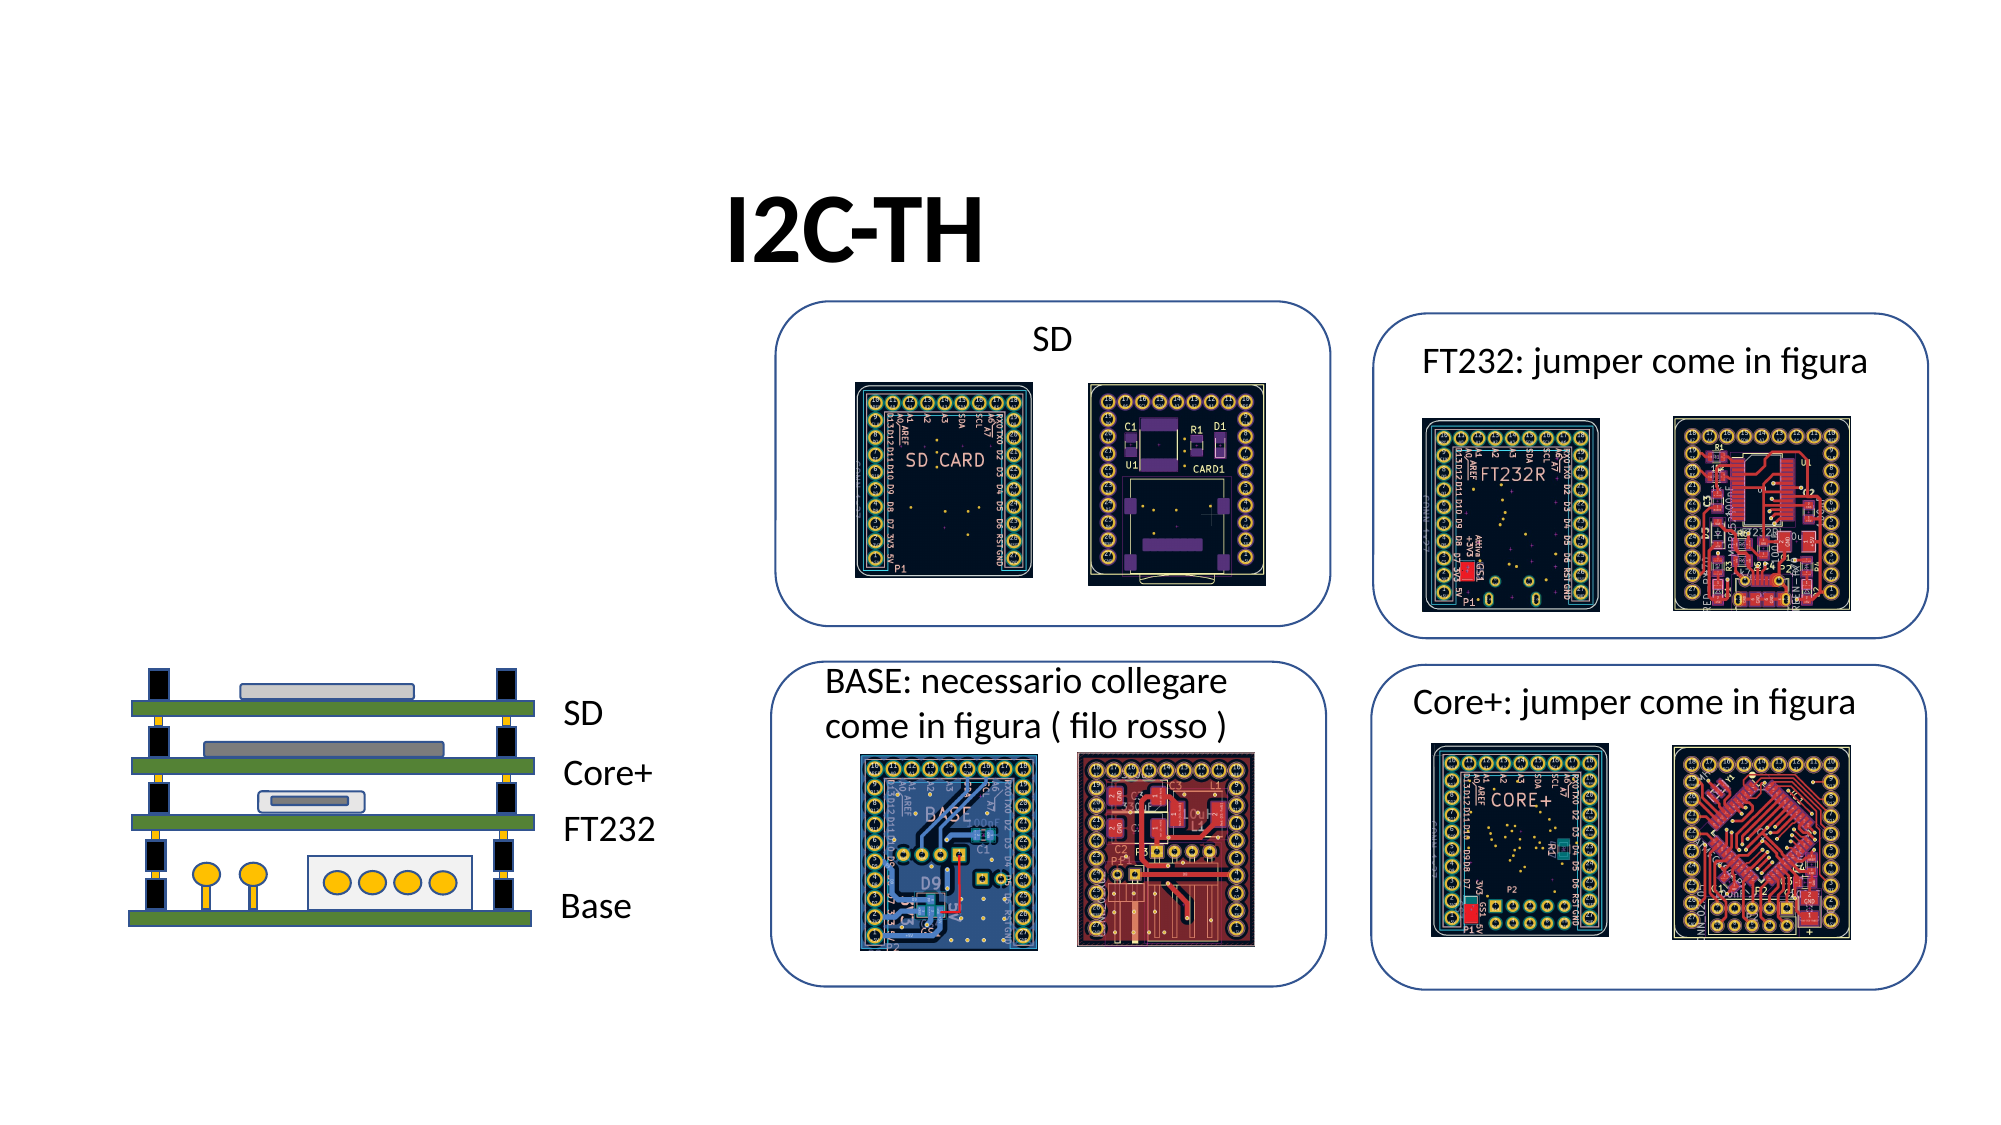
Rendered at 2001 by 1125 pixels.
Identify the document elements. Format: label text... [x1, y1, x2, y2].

text_box [496, 669, 517, 700]
text_box [240, 684, 414, 700]
picture [860, 754, 1038, 951]
text_box [148, 669, 169, 700]
text_box [132, 701, 535, 757]
picture [1077, 754, 1255, 948]
picture [1088, 383, 1266, 586]
text_box BASE: necessario collegare come in figura ( filo rosso ) [810, 648, 1325, 754]
text_box Core+: jumper come in figura [1398, 669, 1913, 730]
text_box FT232: jumper come in figura [1407, 328, 1923, 389]
text_box Base [545, 873, 714, 934]
text_box Core+ [548, 741, 672, 796]
picture [1673, 416, 1851, 611]
text_box SD [1017, 306, 1329, 367]
text_box SD [548, 680, 672, 741]
picture [1431, 743, 1609, 937]
picture [1422, 418, 1600, 612]
text_box [129, 741, 535, 926]
picture [1672, 745, 1851, 940]
picture [855, 382, 1033, 578]
text_box I2C-TH [709, 155, 1576, 291]
text_box FT232 [548, 796, 672, 857]
text_box SD [1303, 306, 1329, 336]
